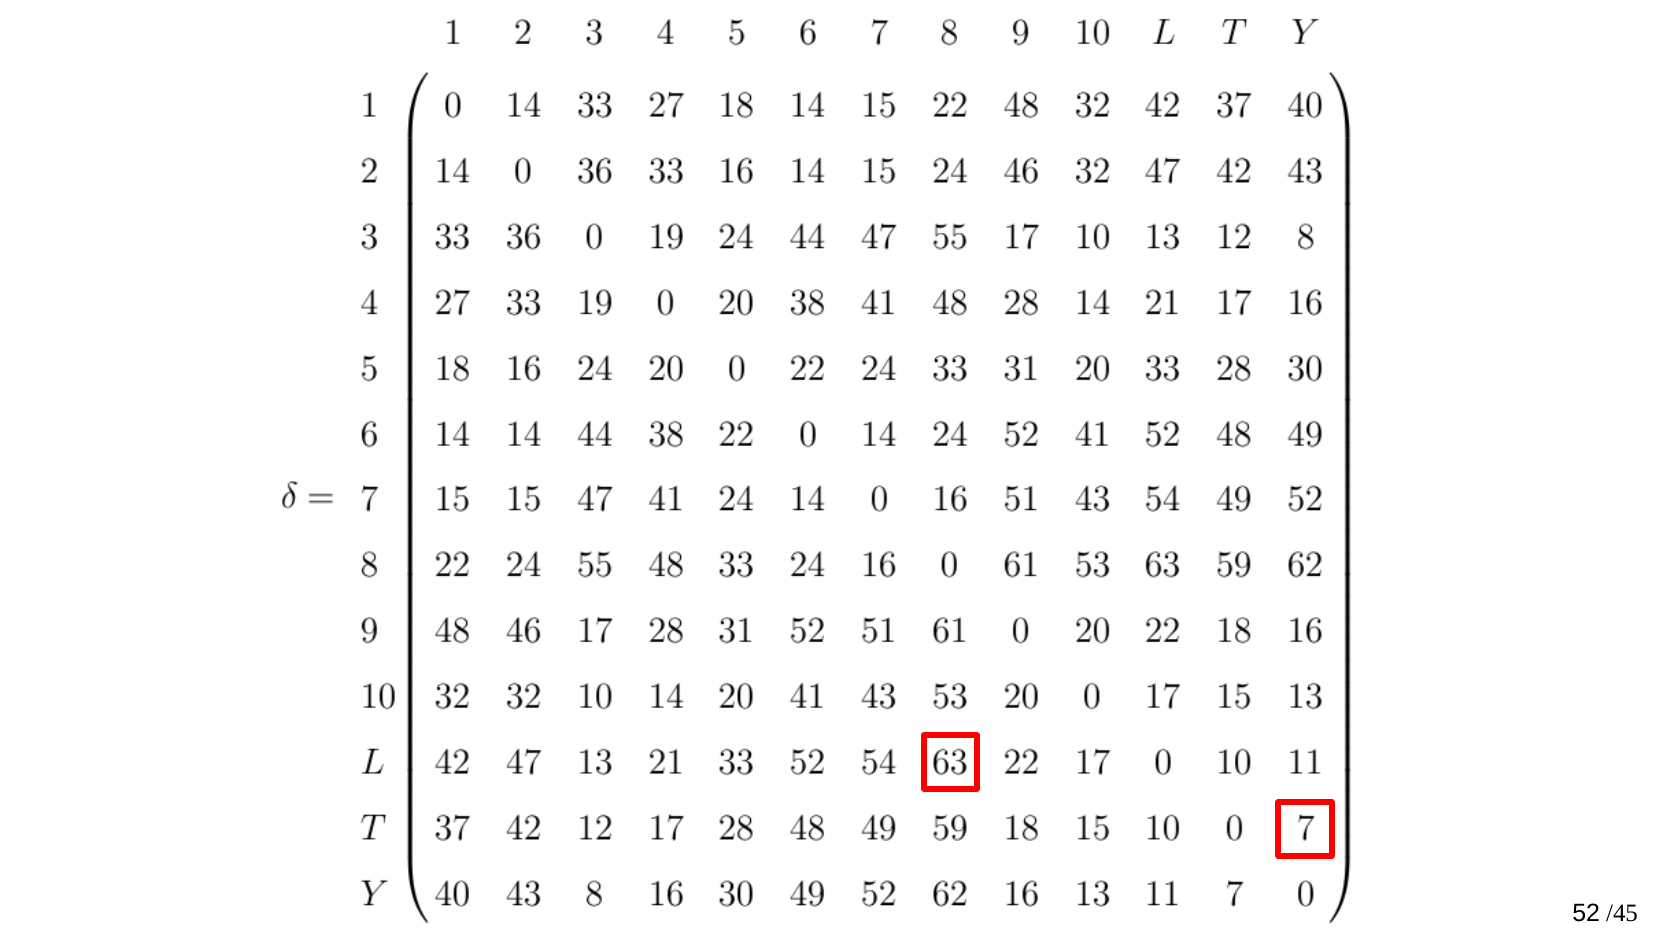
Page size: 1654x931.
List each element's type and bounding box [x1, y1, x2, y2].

picture [277, 7, 1356, 926]
